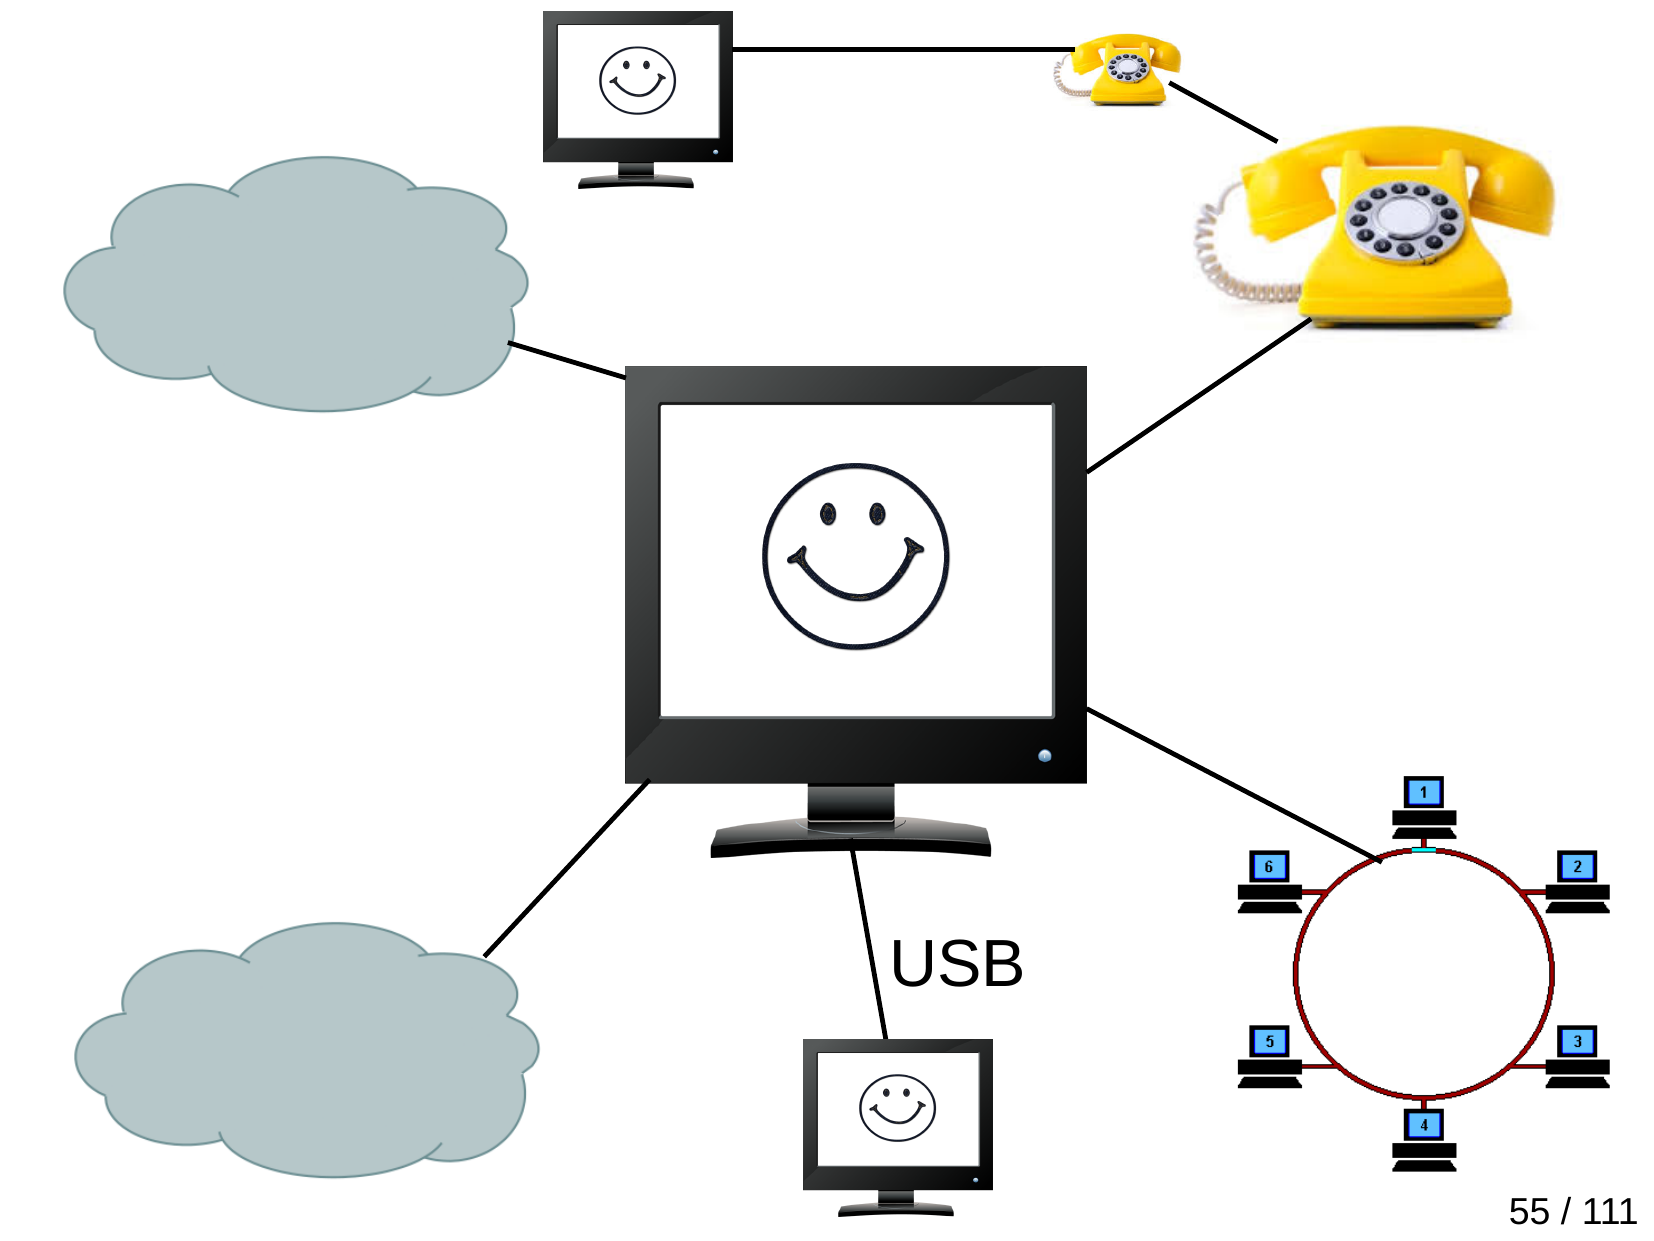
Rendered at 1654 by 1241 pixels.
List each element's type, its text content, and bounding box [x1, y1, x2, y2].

picture [34, 884, 591, 1205]
text_box [572, 27, 699, 113]
picture [1039, 15, 1595, 367]
text_box USB [874, 918, 1042, 1009]
picture [625, 366, 1087, 858]
picture [23, 11, 733, 439]
picture [803, 1039, 993, 1217]
picture [1230, 767, 1619, 1182]
text_box <number> / 111 [1380, 1183, 1654, 1241]
text_box [832, 1054, 959, 1140]
text_box [696, 408, 1004, 645]
